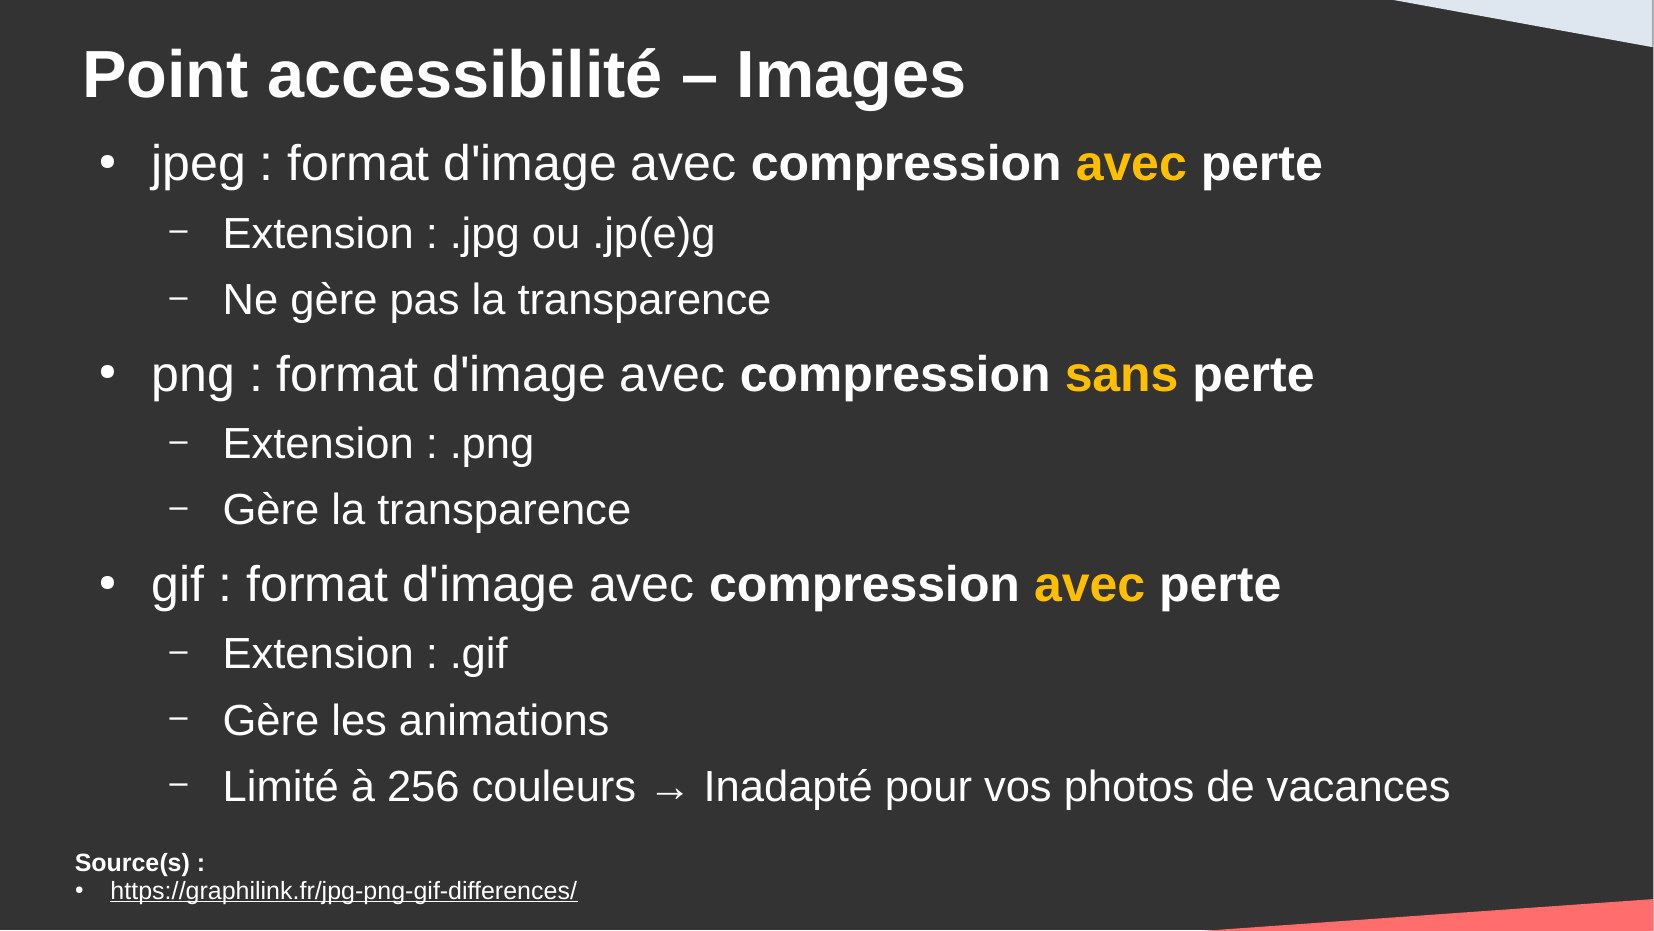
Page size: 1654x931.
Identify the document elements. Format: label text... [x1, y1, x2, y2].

text_box [1201, 899, 1654, 931]
text_box [1393, 0, 1653, 48]
list jpeg : format d'image avec compression avec perte Extension : .jpg ou .jp(e)g Ne gère pas la transparence png : format d'image avec compression sans perte Extension : .png Gère la transparence gif : format d'image avec compression avec perte Extension : .gif Gère les animations Limité à 256 couleurs → Inadapté pour vos photos de vacances [80, 135, 1605, 842]
text_box Source(s) : https://graphilink.fr/jpg-png-gif-differences/ [60, 841, 1546, 922]
title Point accessibilité – Images [82, 37, 1571, 122]
